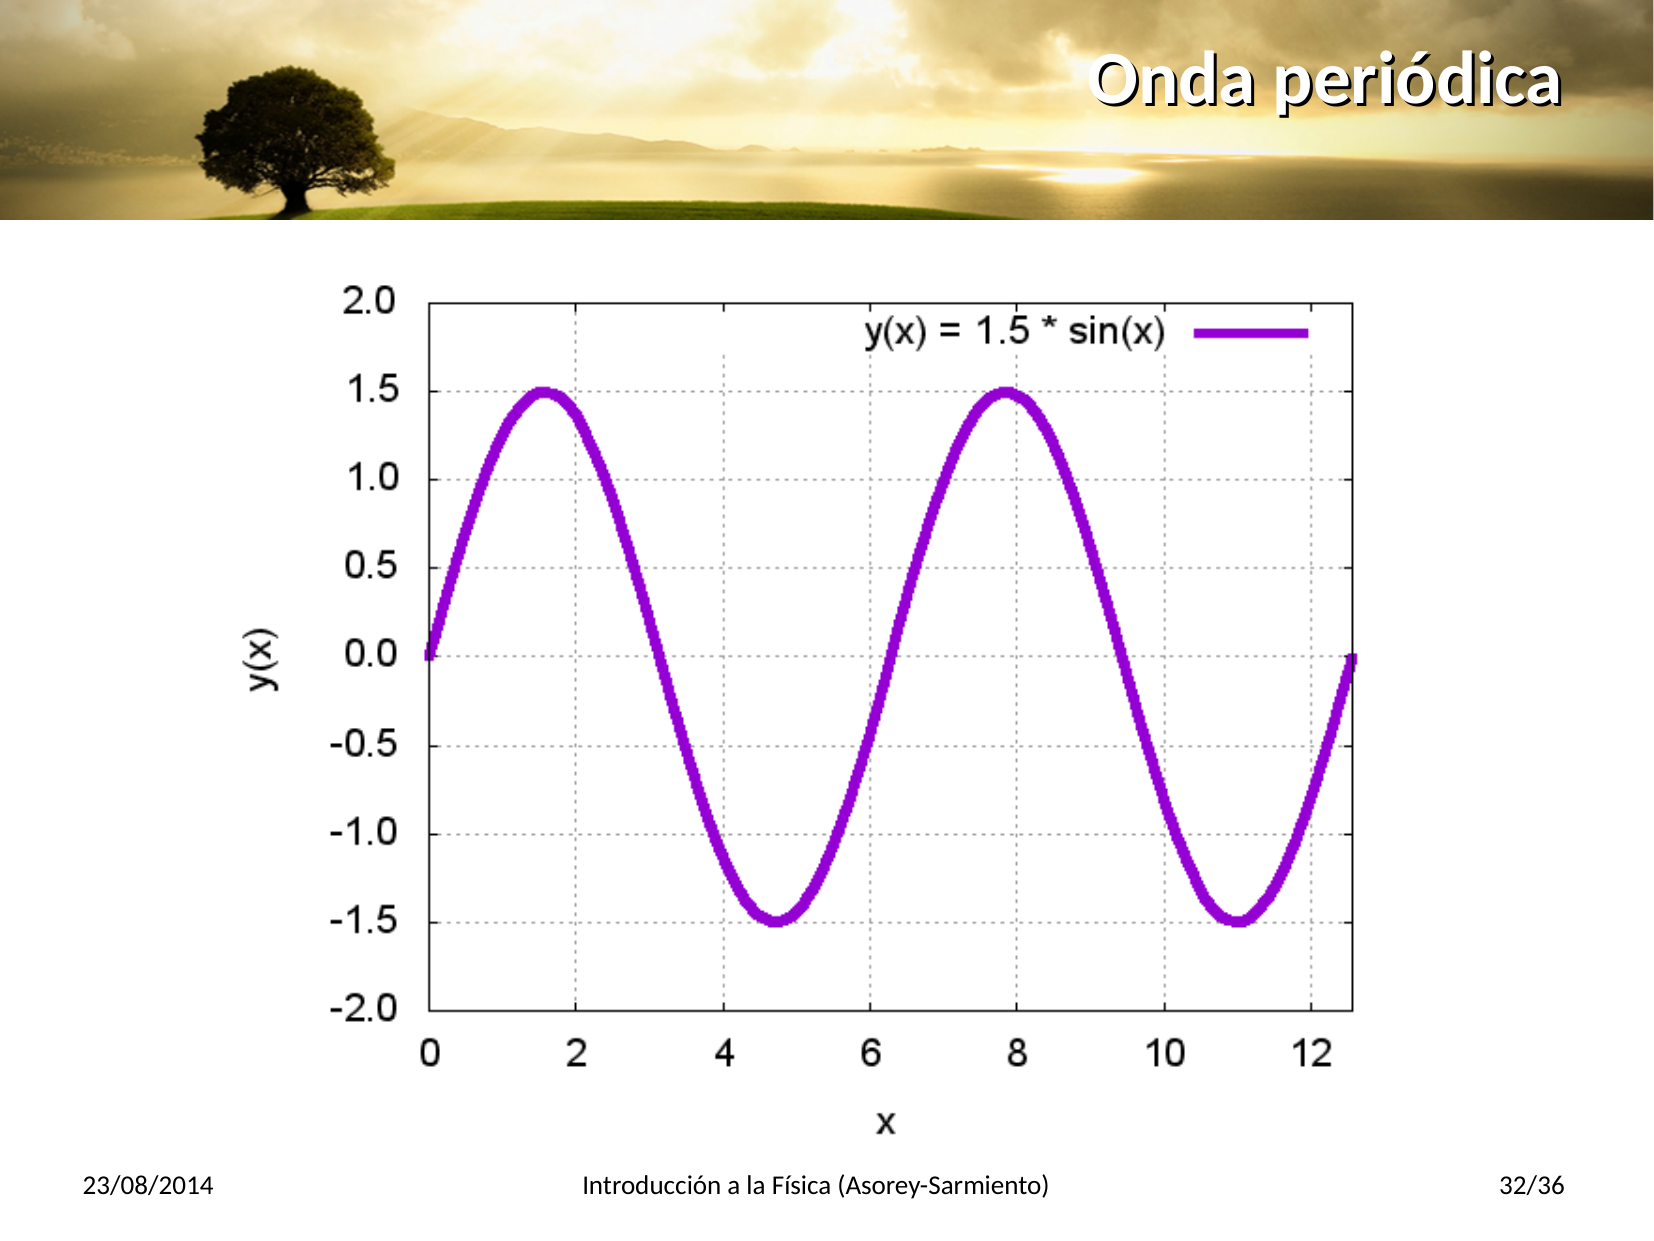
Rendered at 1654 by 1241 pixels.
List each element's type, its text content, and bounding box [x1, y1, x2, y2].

picture [0, 0, 1654, 220]
title Onda periódica [75, 19, 1564, 151]
picture [226, 254, 1427, 1156]
